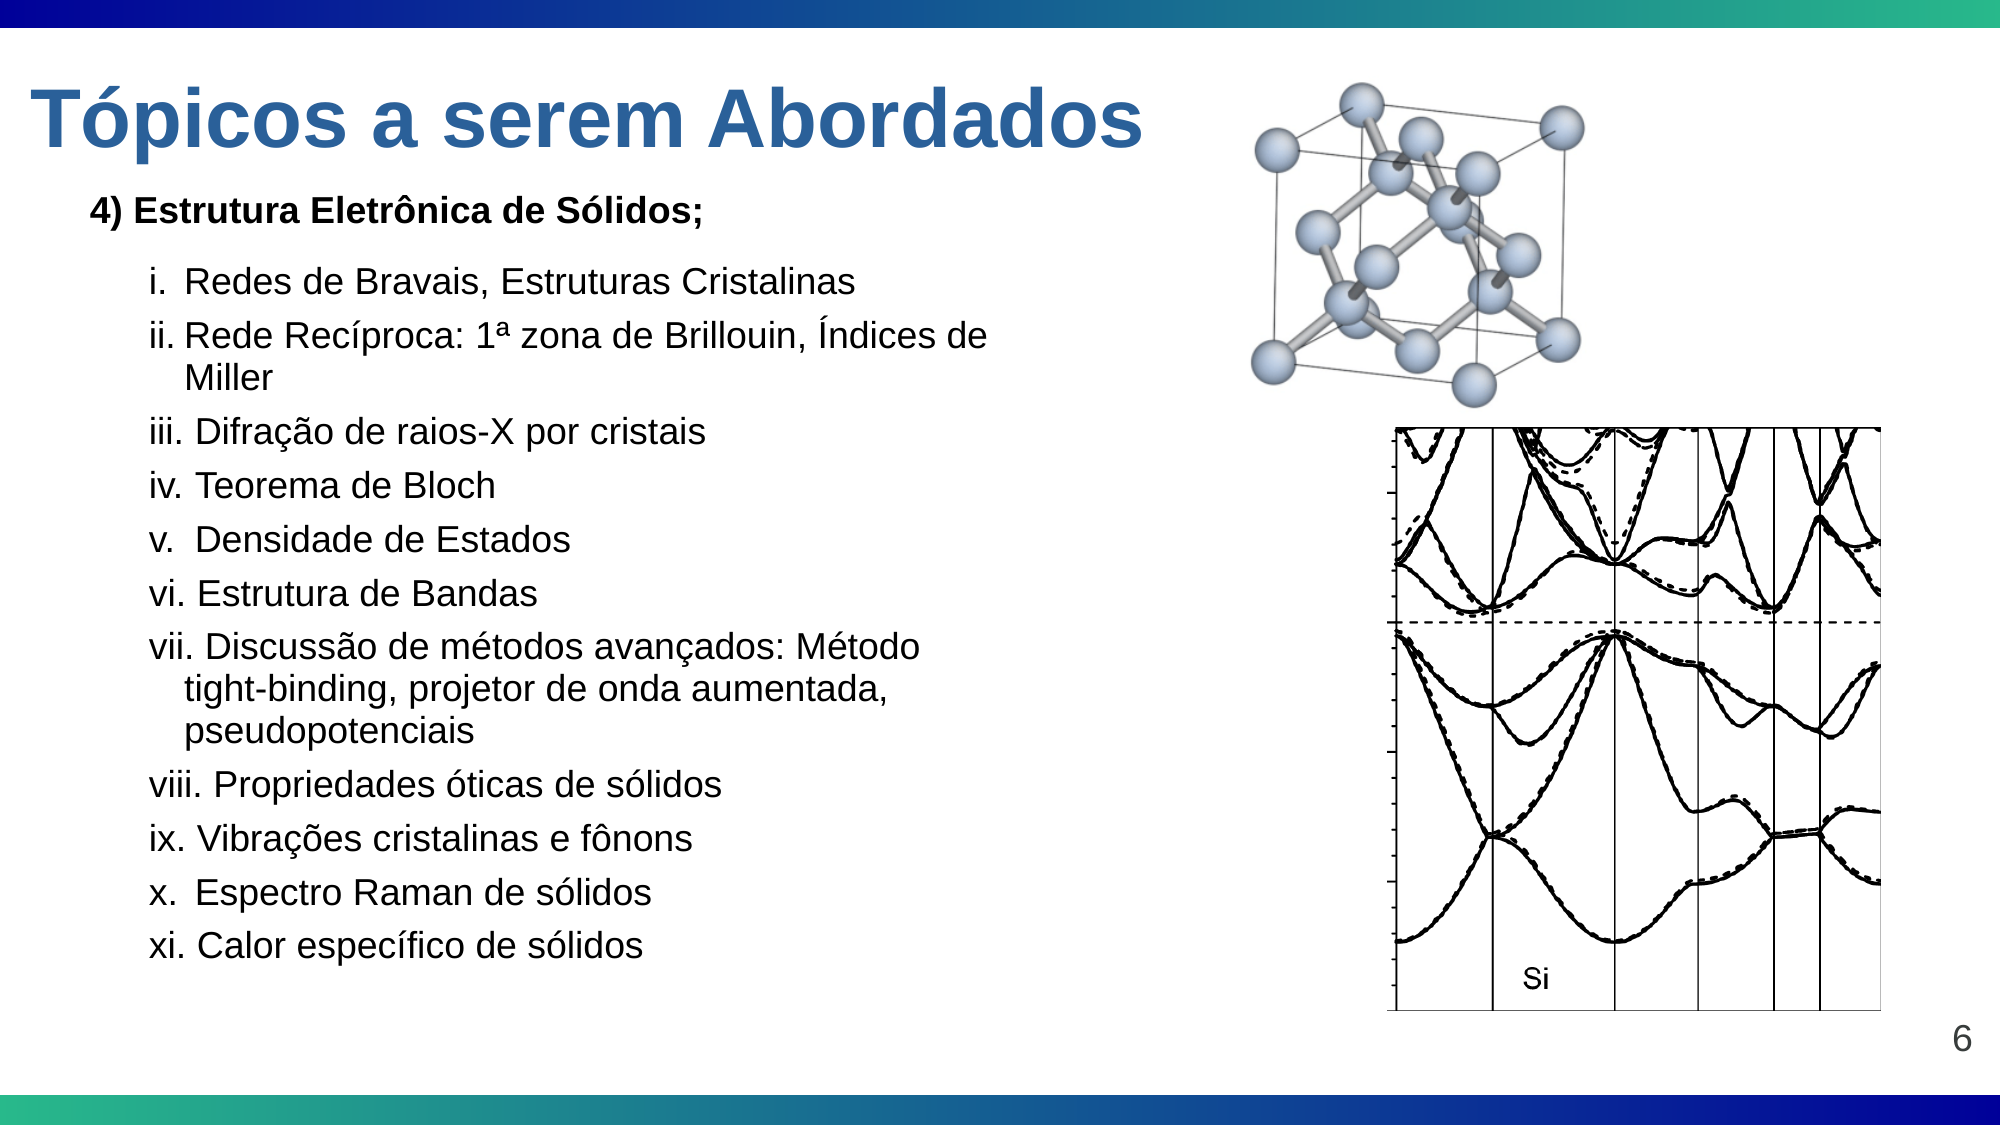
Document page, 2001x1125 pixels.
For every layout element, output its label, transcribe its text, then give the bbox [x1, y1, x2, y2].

text_box 4) Estrutura Eletrônica de Sólidos; Redes de Bravais, Estruturas Cristalinas Rede Recíproca: 1ª zona de Brillouin, Índices de Miller Difração de raios-X por cristais Teorema de Bloch Densidade de Estados Estrutura de Bandas Discussão de métodos avançados: Método tight-binding, projetor de onda aumentada, pseudopotenciais Propriedades óticas de sólidos Vibrações cristalinas e fônons Espectro Raman de sólidos Calor específico de sólidos [75, 182, 1013, 1046]
picture [1387, 427, 1881, 1011]
picture [1237, 74, 1596, 419]
text_box <number> [1761, 1010, 1988, 1081]
text_box [0, 0, 2000, 28]
text_box [0, 1095, 2000, 1125]
text_box Tópicos a serem Abordados [15, 31, 1719, 210]
